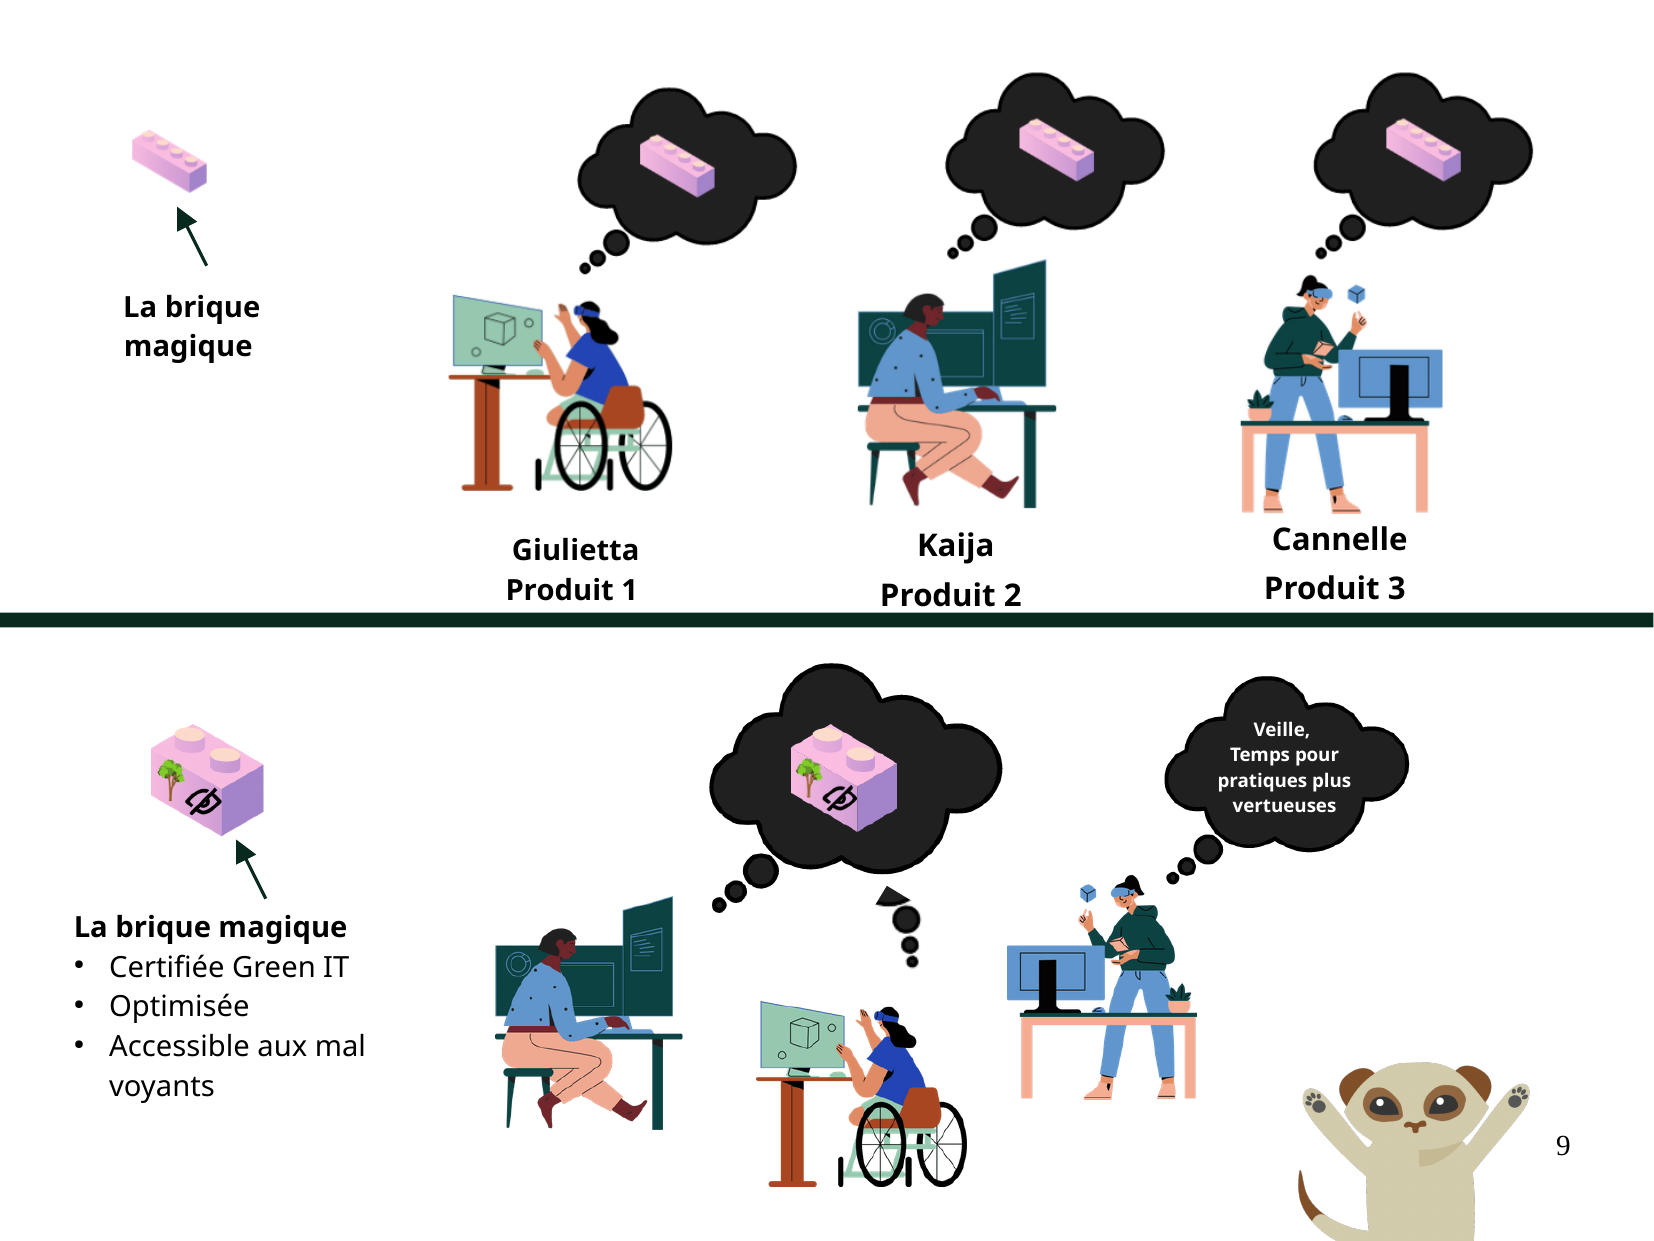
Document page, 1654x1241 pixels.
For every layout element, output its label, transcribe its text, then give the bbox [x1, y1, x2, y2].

picture [449, 649, 1535, 1241]
picture [131, 708, 296, 857]
text_box [1447, 612, 1654, 628]
text_box Cannelle Produit 3 [1232, 509, 1447, 649]
text_box [0, 612, 472, 628]
picture [111, 59, 1565, 570]
text_box Kaija Produit 2 [848, 515, 1063, 649]
text_box [680, 612, 848, 628]
text_box Veille, Temps pour pratiques plus vertueuses [1181, 708, 1388, 814]
text_box [1063, 612, 1232, 628]
text_box Giulietta Produit 1 [472, 522, 680, 628]
text_box La brique magique Certifiée Green IT Optimisée Accessible aux mal voyants [59, 898, 384, 1119]
text_box La brique magique [88, 278, 296, 384]
